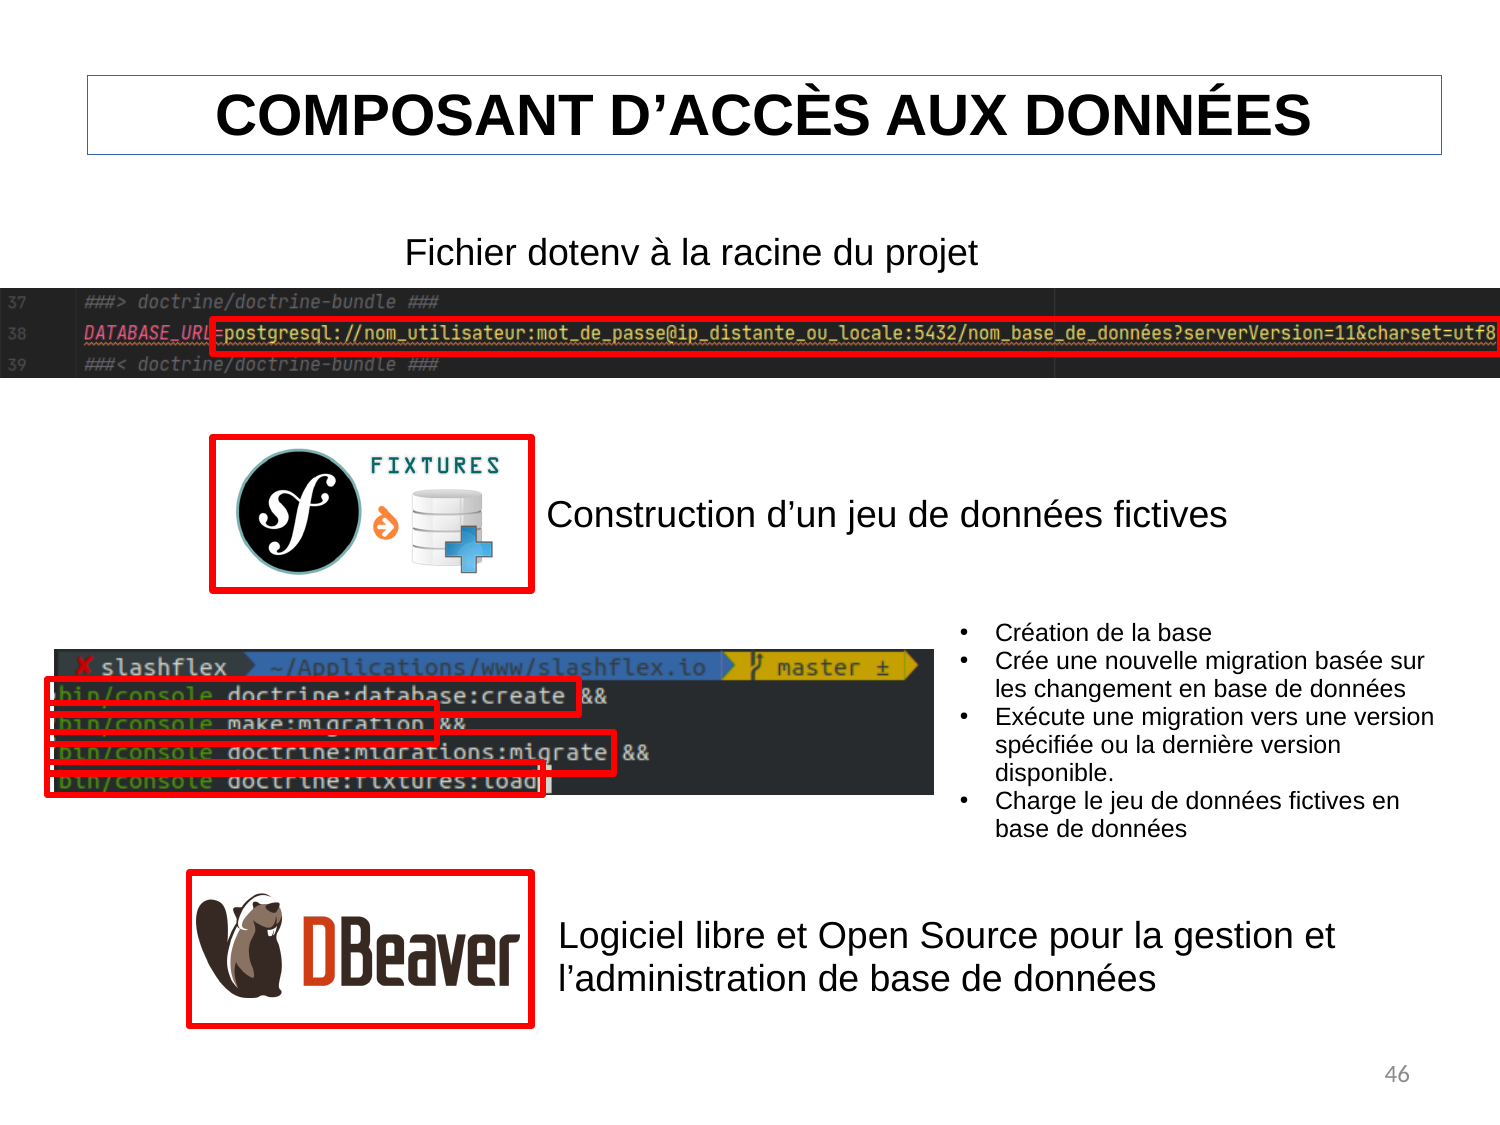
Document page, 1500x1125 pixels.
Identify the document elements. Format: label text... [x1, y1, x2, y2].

text_box Logiciel libre et Open Source pour la gestion et l’administration de base de données [543, 907, 1465, 1007]
text_box Construction d’un jeu de données fictives [532, 486, 1453, 544]
text_box [212, 318, 1500, 355]
text_box [188, 872, 532, 1027]
text_box [47, 679, 615, 795]
picture [196, 864, 520, 872]
picture [54, 649, 934, 795]
text_box [212, 437, 532, 591]
text_box COMPOSANT D’ACCÈS AUX DONNÉES [87, 75, 1442, 155]
text_box Fichier dotenv à la racine du projet [389, 224, 1063, 282]
picture [0, 288, 1500, 378]
text_box Création de la base Crée une nouvelle migration basée sur les changement en base de données Exécute une migration vers une version spécifiée ou la dernière version disponible. Charge le jeu de données fictives en base de données [944, 611, 1477, 851]
